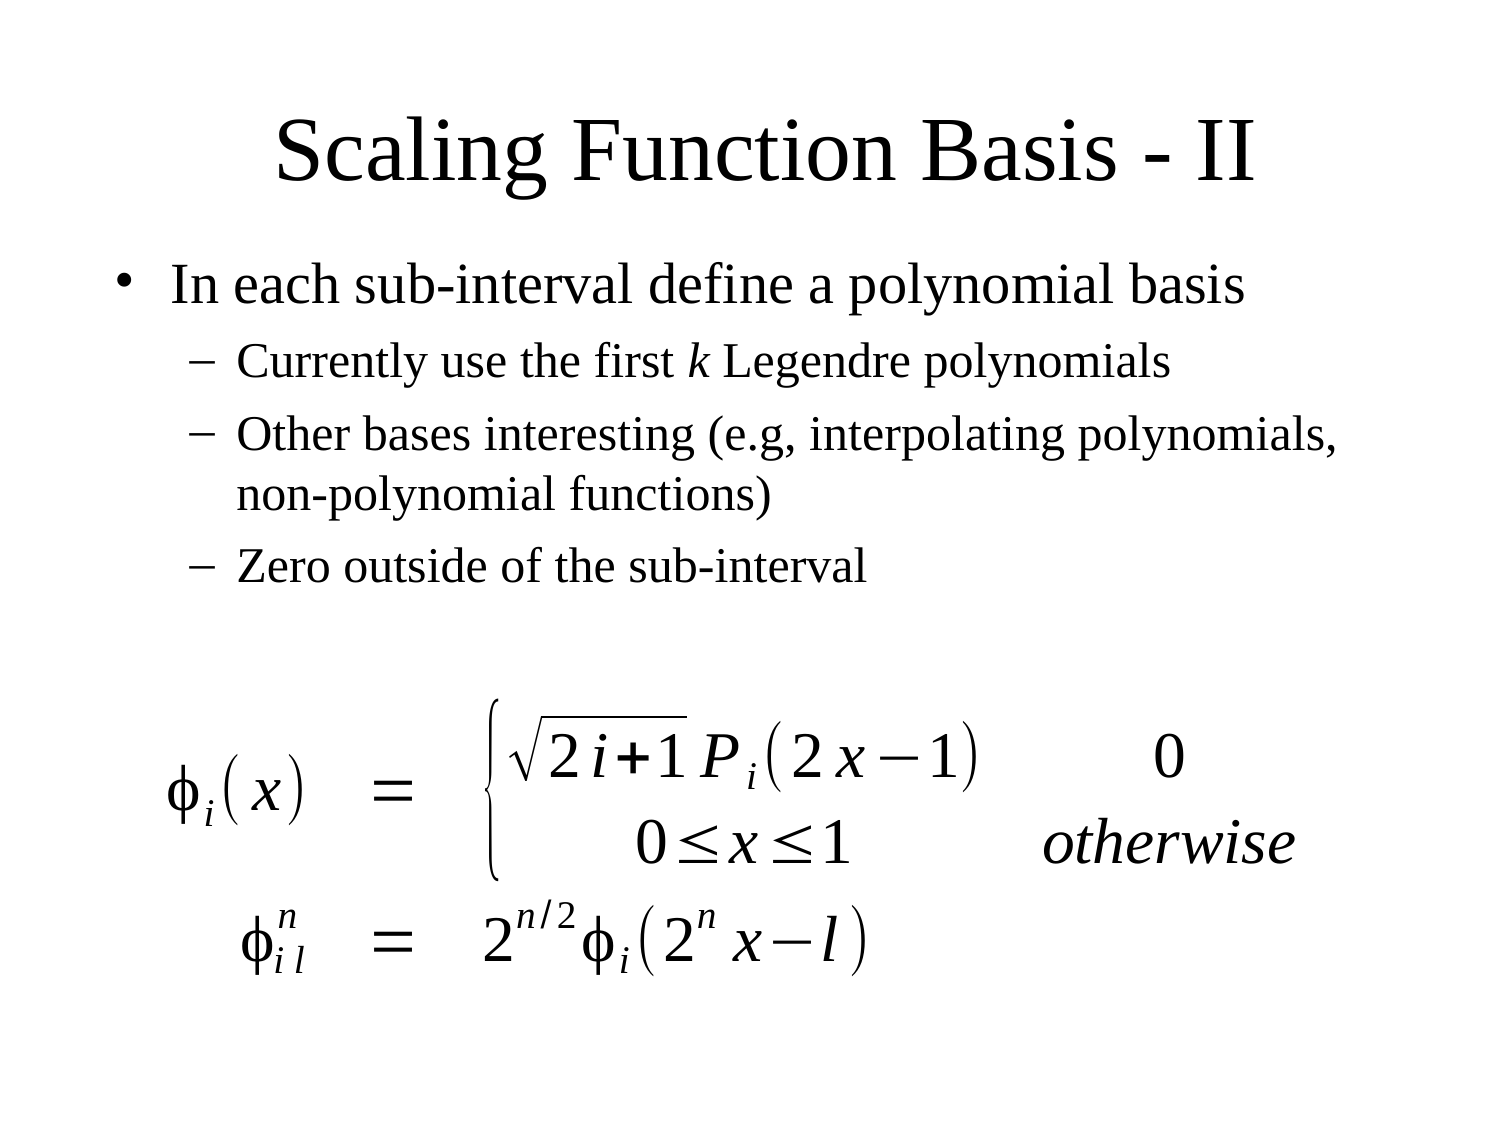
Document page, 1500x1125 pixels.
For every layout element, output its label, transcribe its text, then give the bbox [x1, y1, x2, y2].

title Scaling Function Basis - II [112, 49, 1388, 237]
chart [150, 691, 1321, 984]
list In each sub-interval define a polynomial basis Currently use the first k Legendre polynomials Other bases interesting (e.g, interpolating polynomials, non-polynomial functions) Zero outside of the sub-interval [99, 237, 1438, 713]
